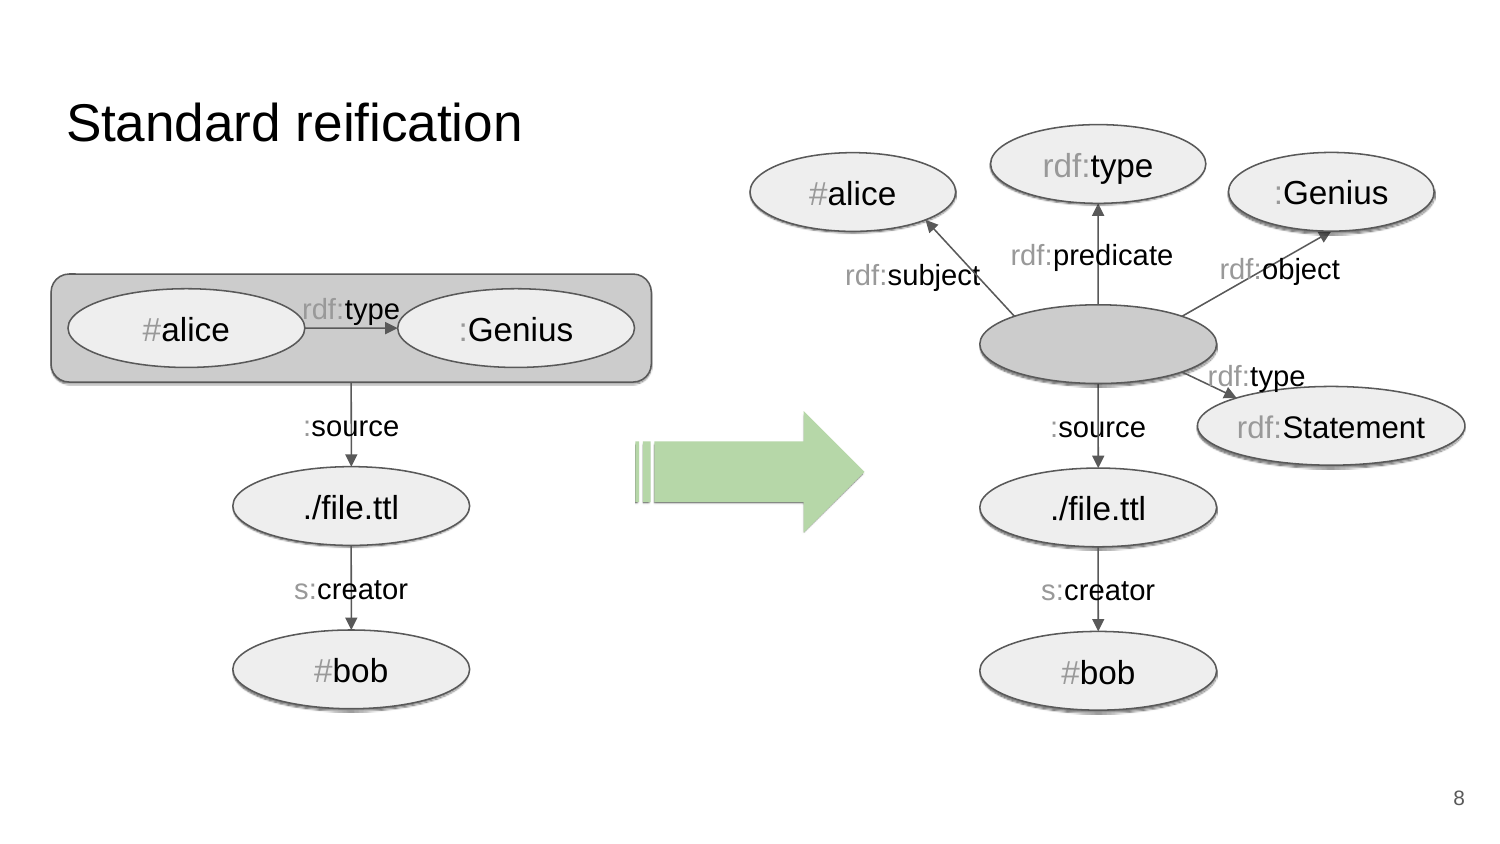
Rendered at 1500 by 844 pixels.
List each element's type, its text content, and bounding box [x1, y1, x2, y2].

title Standard reification [51, 72, 1449, 167]
text_box rdf:type [990, 124, 1206, 204]
slide_number <number> [1389, 764, 1480, 830]
text_box [654, 411, 865, 533]
text_box #bob [232, 630, 470, 709]
text_box :source [232, 396, 470, 453]
text_box rdf:subject [951, 245, 1032, 302]
text_box :source [979, 398, 1097, 454]
text_box ./file.ttl [979, 468, 1217, 547]
text_box :Genius [397, 288, 635, 368]
text_box rdf:type [1178, 342, 1335, 408]
text_box :Genius [1228, 152, 1435, 232]
text_box s:creator [979, 561, 1217, 617]
text_box rdf:subject [794, 245, 999, 302]
text_box #alice [750, 152, 956, 232]
text_box rdf:Statement [1197, 386, 1465, 466]
text_box [635, 441, 640, 503]
text_box s:creator [232, 559, 470, 616]
text_box [979, 304, 1217, 384]
text_box ./file.ttl [232, 466, 470, 546]
text_box :source [1099, 398, 1217, 454]
text_box rdf:type [282, 280, 421, 336]
text_box [51, 274, 652, 383]
text_box rdf:predicate [973, 226, 1211, 282]
text_box #bob [979, 631, 1217, 711]
text_box rdf:object [1161, 240, 1399, 296]
text_box #alice [67, 288, 303, 368]
text_box [642, 441, 651, 503]
